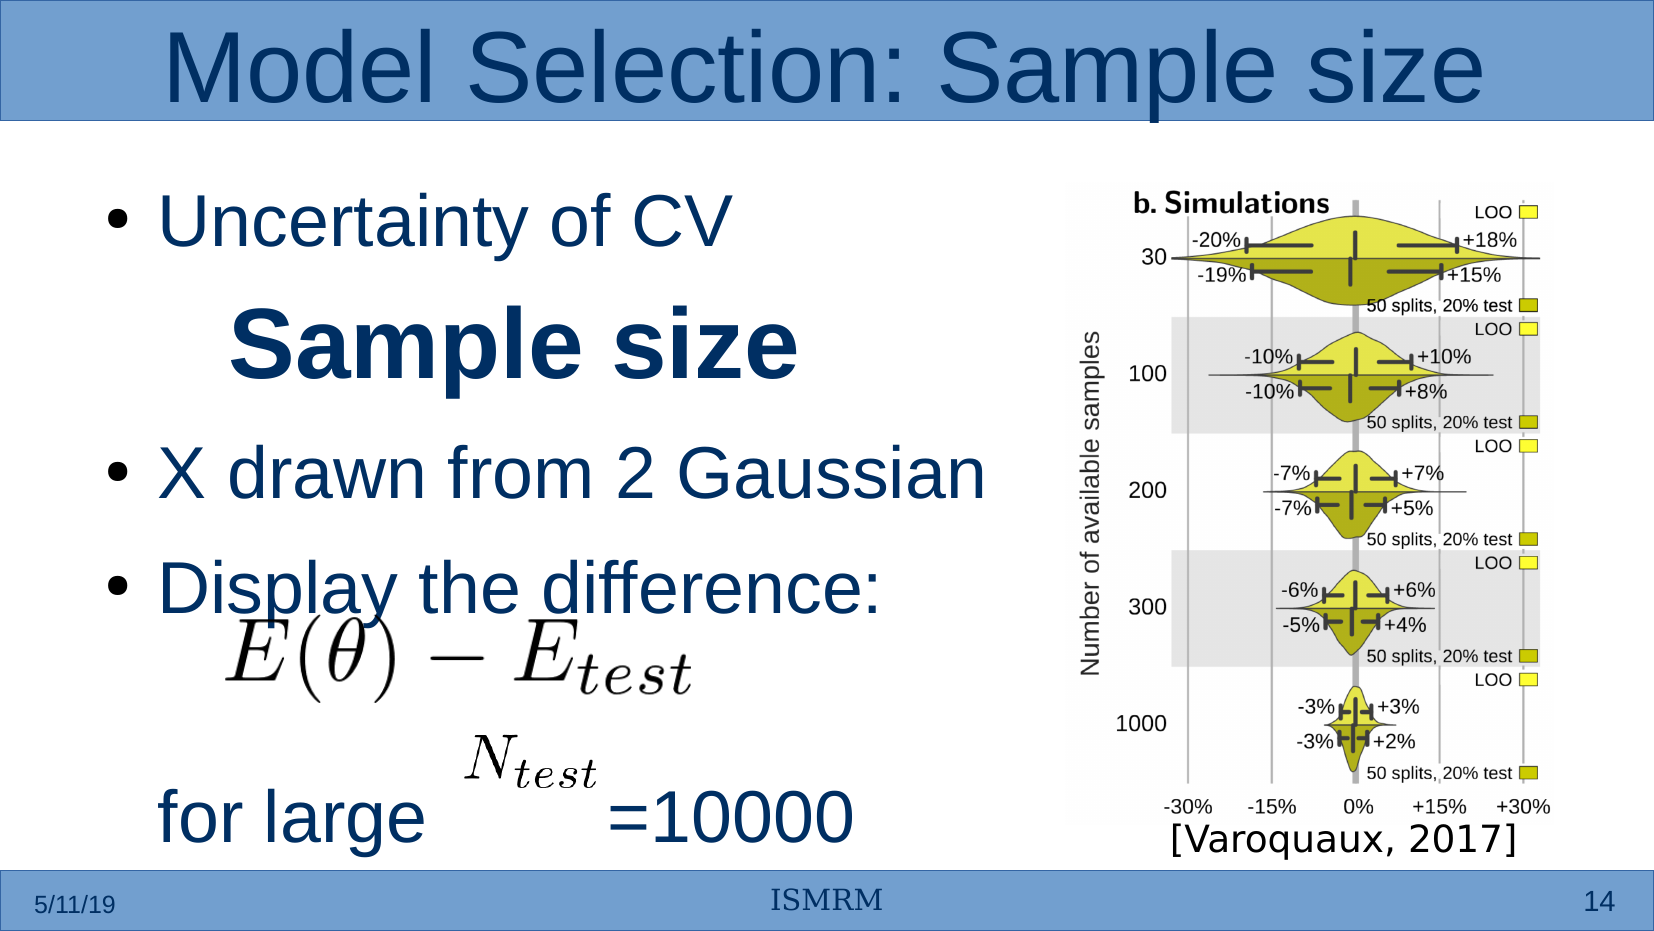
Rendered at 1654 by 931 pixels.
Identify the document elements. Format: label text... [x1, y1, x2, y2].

picture [464, 734, 596, 788]
picture [1065, 182, 1554, 826]
list Uncertainty of CV Sample size X drawn from 2 Gaussian Display the difference: for large =10000 [86, 180, 1051, 871]
text_box [Varoquaux, 2017] [1155, 810, 1561, 871]
picture [225, 614, 691, 703]
title Model Selection: Sample size [0, 15, 1651, 121]
